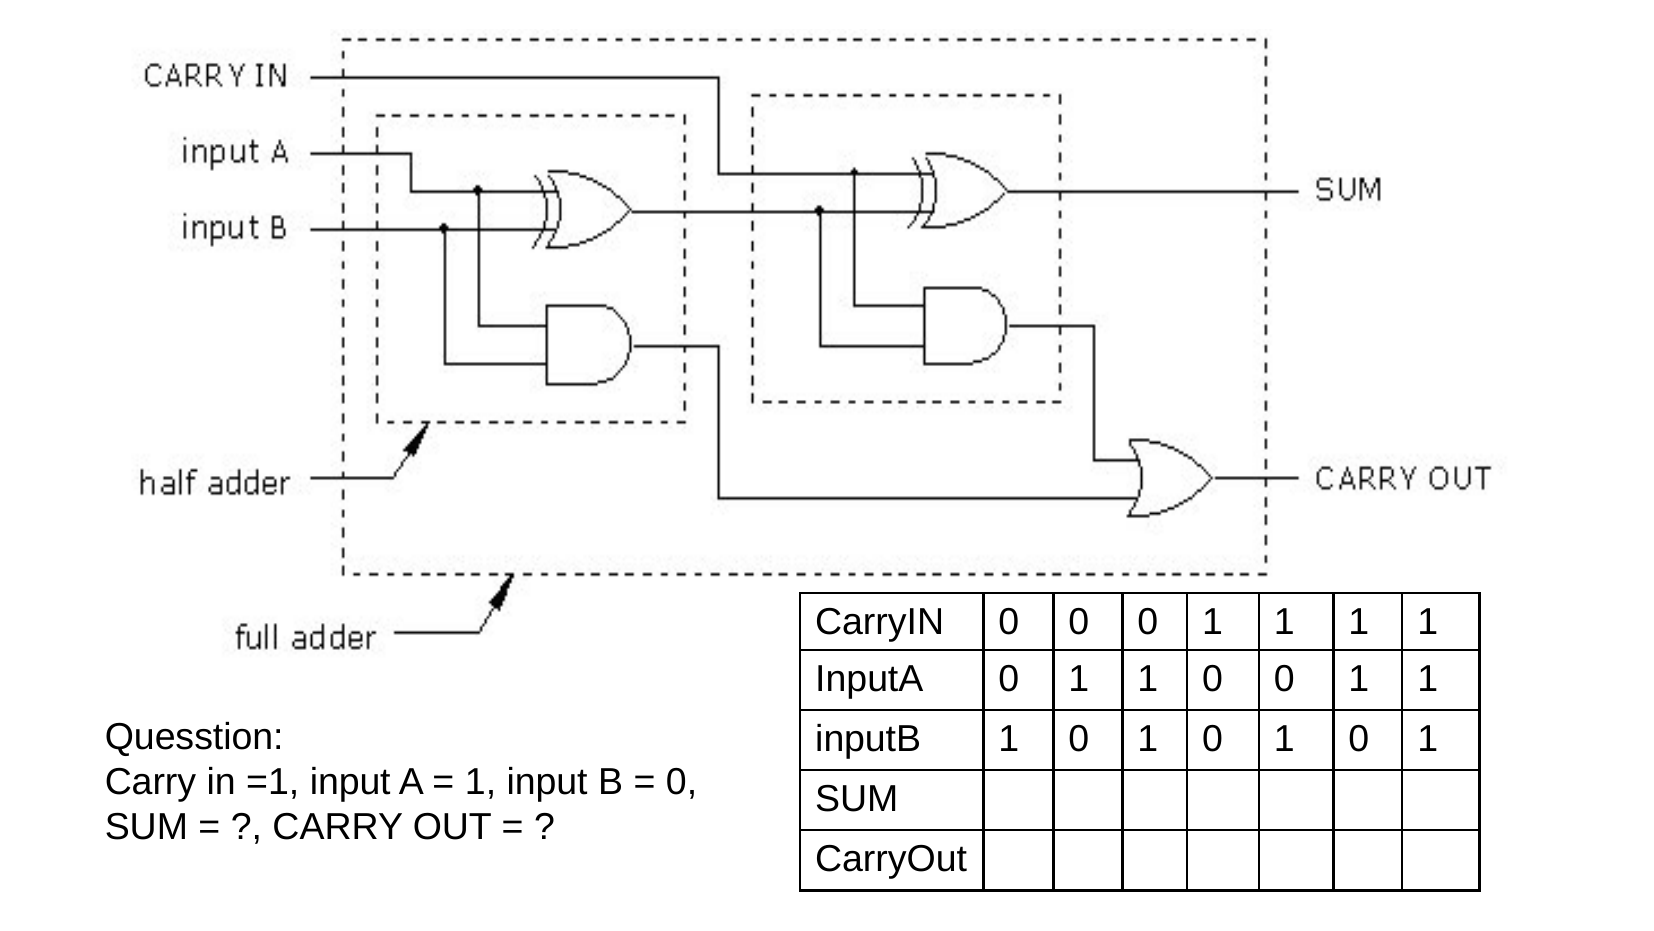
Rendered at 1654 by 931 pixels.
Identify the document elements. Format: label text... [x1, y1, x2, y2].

table_header 1 [1403, 594, 1478, 649]
table_cell 0 [1188, 711, 1258, 769]
table_cell 0 [1260, 651, 1332, 709]
table_header 1 [1335, 594, 1401, 649]
table_cell 1 [1335, 651, 1401, 709]
table_cell [1260, 831, 1332, 889]
table_cell 1 [1124, 711, 1186, 769]
table_cell [1055, 831, 1121, 889]
table_cell 1 [1260, 711, 1332, 769]
table_cell 1 [1403, 651, 1478, 709]
table_cell [1188, 771, 1258, 829]
table_cell 1 [1403, 711, 1478, 769]
table_cell [1188, 831, 1258, 889]
table_cell inputB [801, 711, 982, 769]
table_cell SUM [801, 771, 982, 829]
table_header 0 [1055, 594, 1121, 649]
table_cell [1335, 771, 1401, 829]
table_cell [1055, 771, 1121, 829]
table_cell CarryOut [801, 831, 982, 889]
table_cell [1403, 771, 1478, 829]
table_header CarryIN [801, 594, 982, 649]
table_cell [1403, 831, 1478, 889]
table_cell 1 [1055, 651, 1121, 709]
table_header 0 [1124, 594, 1186, 649]
table_cell [1124, 831, 1186, 889]
table_header 1 [1188, 594, 1258, 649]
table_cell 0 [1335, 711, 1401, 769]
text_box Quesstion: Carry in =1, input A = 1, input B = 0, SUM = ?, CARRY OUT = ? [89, 704, 799, 870]
table_cell [985, 771, 1052, 829]
table_cell 1 [985, 711, 1052, 769]
table_cell [985, 831, 1052, 889]
table_cell 0 [1188, 651, 1258, 709]
table_cell InputA [801, 651, 982, 709]
table_cell 1 [1124, 651, 1186, 709]
table_header 0 [985, 594, 1052, 649]
table_cell 0 [1055, 711, 1121, 769]
table_header 1 [1260, 594, 1332, 649]
table_cell [1260, 771, 1332, 829]
table_cell [1124, 771, 1186, 829]
table_cell [1335, 831, 1401, 889]
picture [60, 29, 1530, 660]
table_cell 0 [985, 651, 1052, 709]
